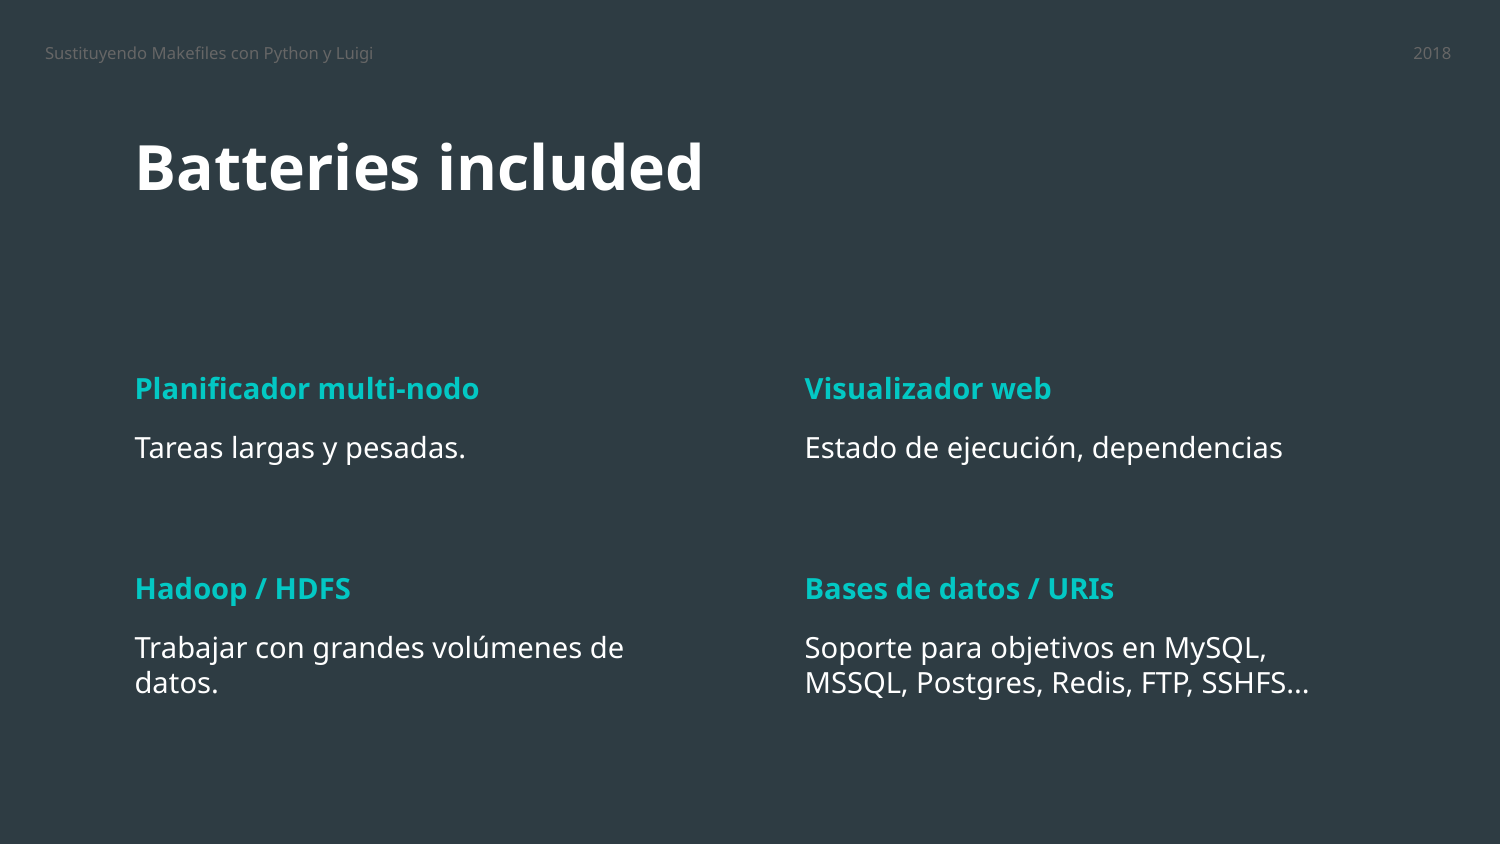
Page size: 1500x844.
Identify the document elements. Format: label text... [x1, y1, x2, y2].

list Hadoop / HDFS [119, 555, 703, 614]
list Soporte para objetivos en MySQL, MSSQL, Postgres, Redis, FTP, SSHFS... [789, 614, 1373, 728]
list Estado de ejecución, dependencias [789, 414, 1373, 528]
list Trabajar con grandes volúmenes de datos. [119, 614, 703, 728]
list Tareas largas y pesadas. [119, 414, 703, 528]
list Planificador multi-nodo [119, 355, 697, 414]
list Bases de datos / URIs [789, 555, 1373, 614]
list Visualizador web [789, 355, 1373, 414]
title Batteries included [119, 113, 1381, 201]
